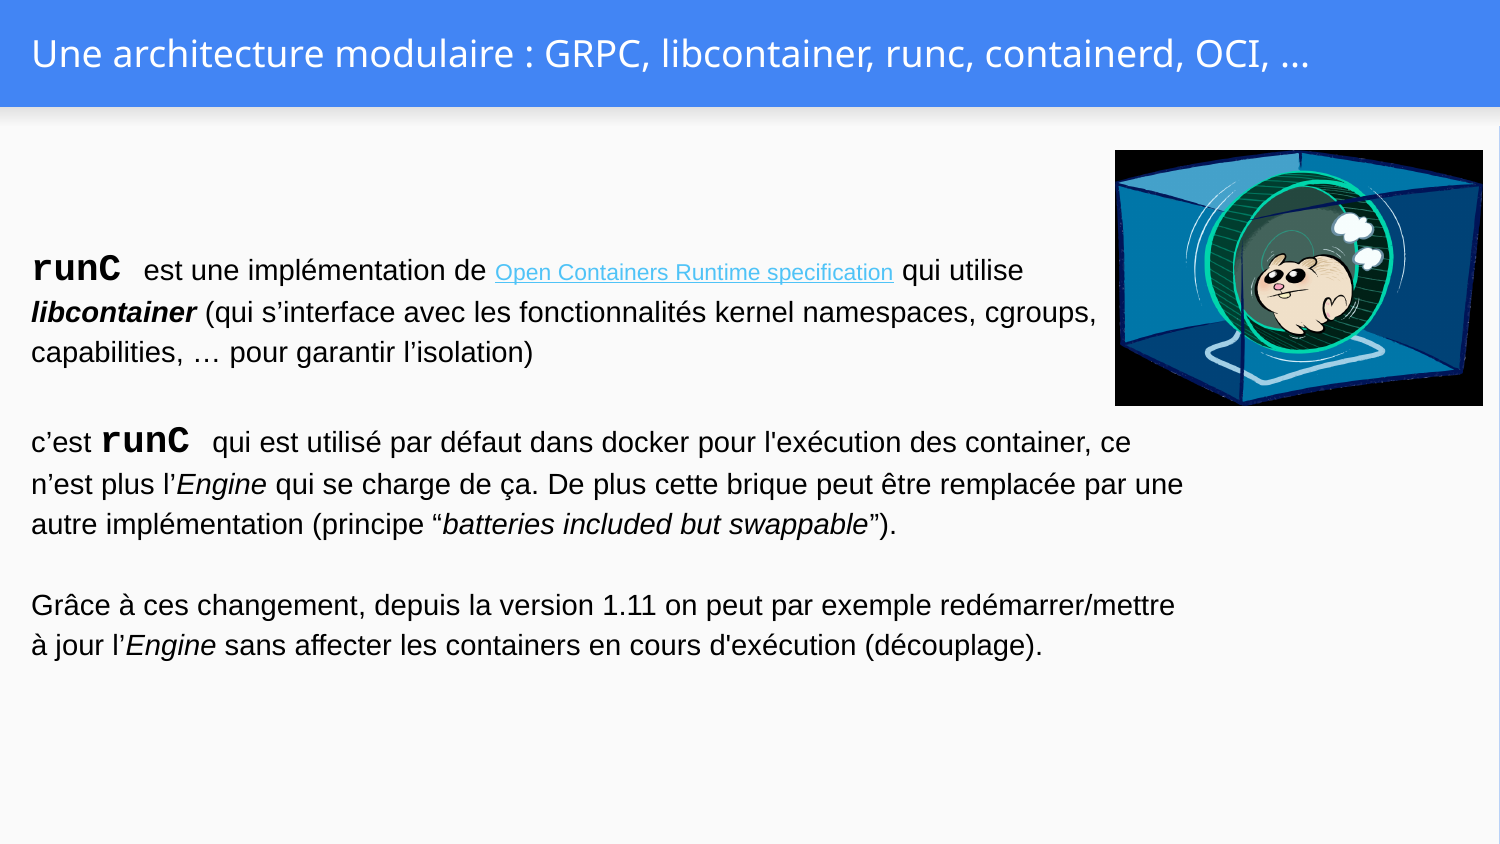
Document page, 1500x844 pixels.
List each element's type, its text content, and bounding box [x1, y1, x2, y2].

text_box runC est une implémentation de Open Containers Runtime specification qui utilise libcontainer (qui s’interface avec les fonctionnalités kernel namespaces, cgroups, capabilities, … pour garantir l’isolation) c’est runC qui est utilisé par défaut dans docker pour l'exécution des container, ce n’est plus l’Engine qui se charge de ça. De plus cette brique peut être remplacée par une autre implémentation (principe “batteries included but swappable”). Grâce à ces changement, depuis la version 1.11 on peut par exemple redémarrer/mettre à jour l’Engine sans affecter les containers en cours d'exécution (découplage). [16, 176, 1209, 668]
title Une architecture modulaire : GRPC, libcontainer, runc, containerd, OCI, ... [16, 2, 1464, 102]
picture [1115, 150, 1483, 406]
